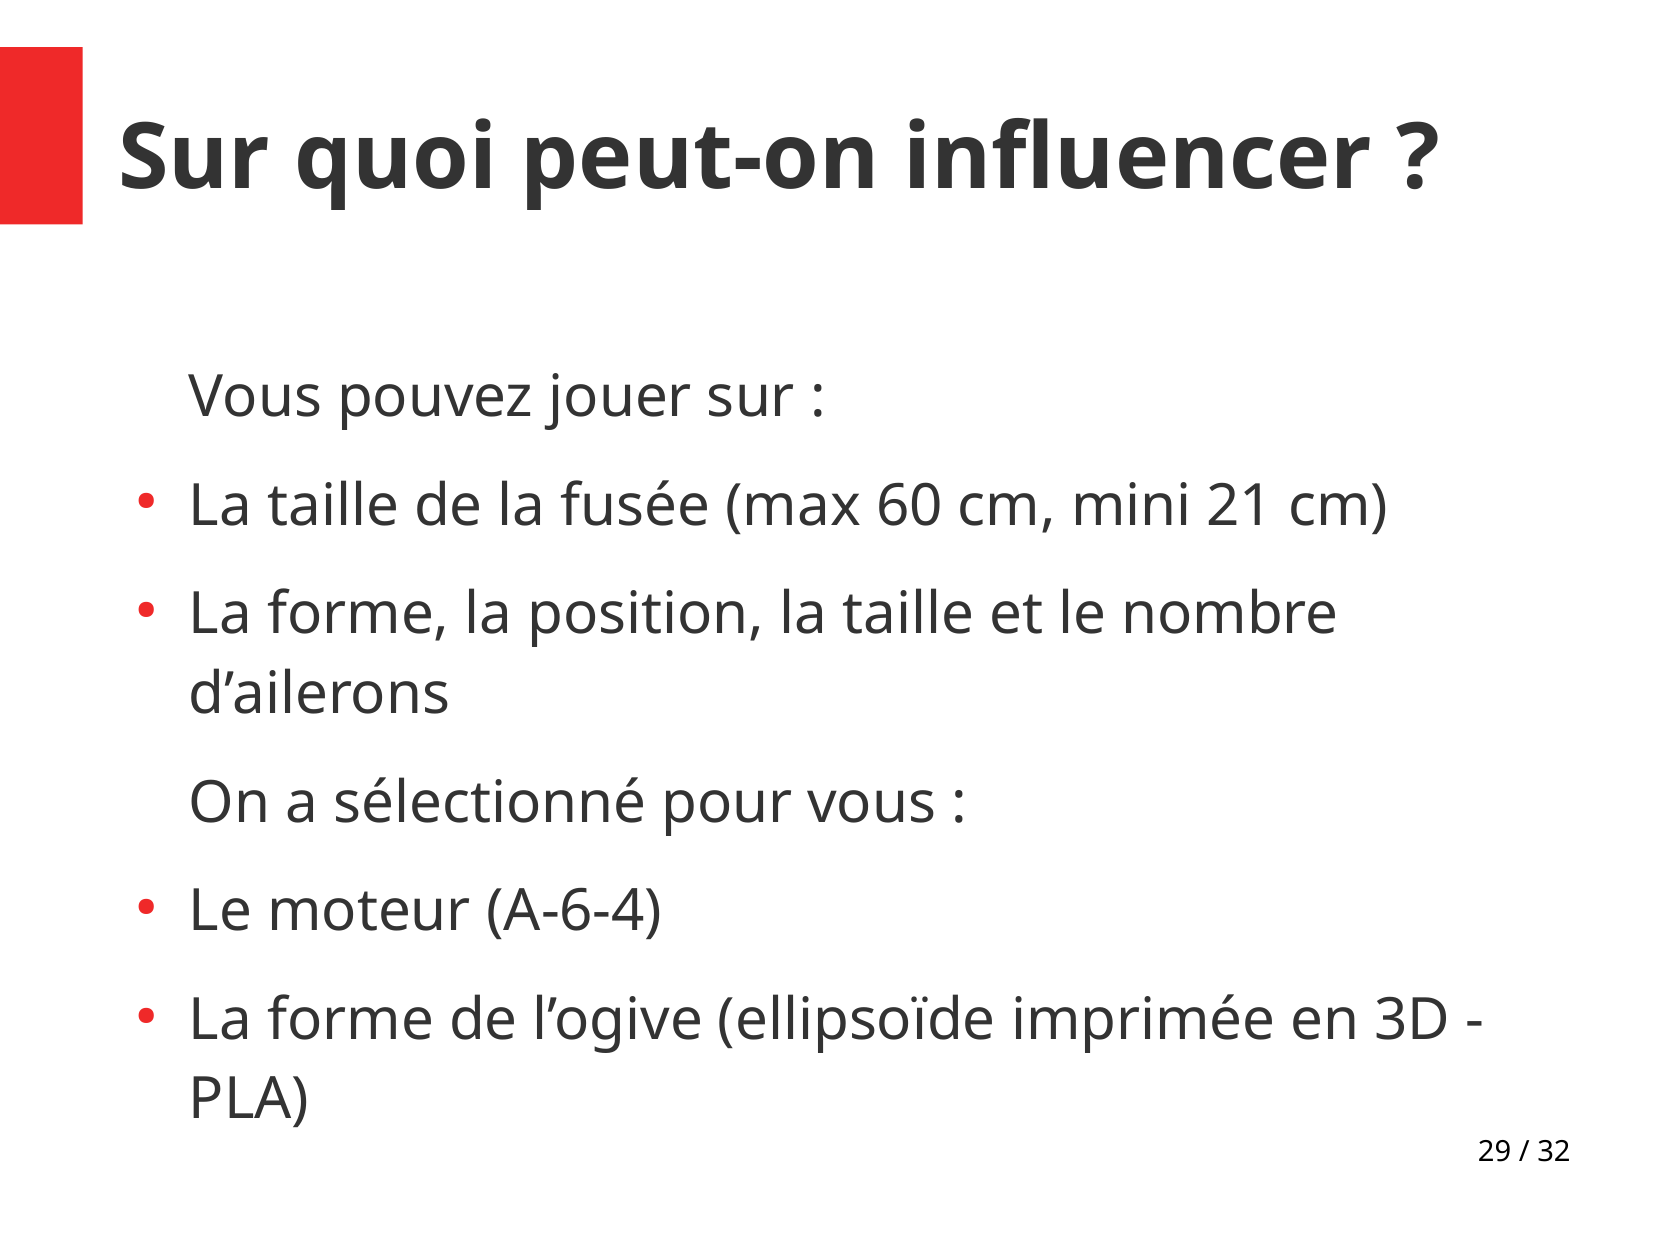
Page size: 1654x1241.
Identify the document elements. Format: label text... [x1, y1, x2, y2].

title Sur quoi peut-on influencer ? [118, 49, 1571, 257]
list Vous pouvez jouer sur : La taille de la fusée (max 60 cm, mini 21 cm) La forme, la position, la taille et le nombre d’ailerons On a sélectionné pour vous : Le moteur (A-6-4) La forme de l’ogive (ellipsoïde imprimée en 3D - PLA) [118, 354, 1536, 1074]
